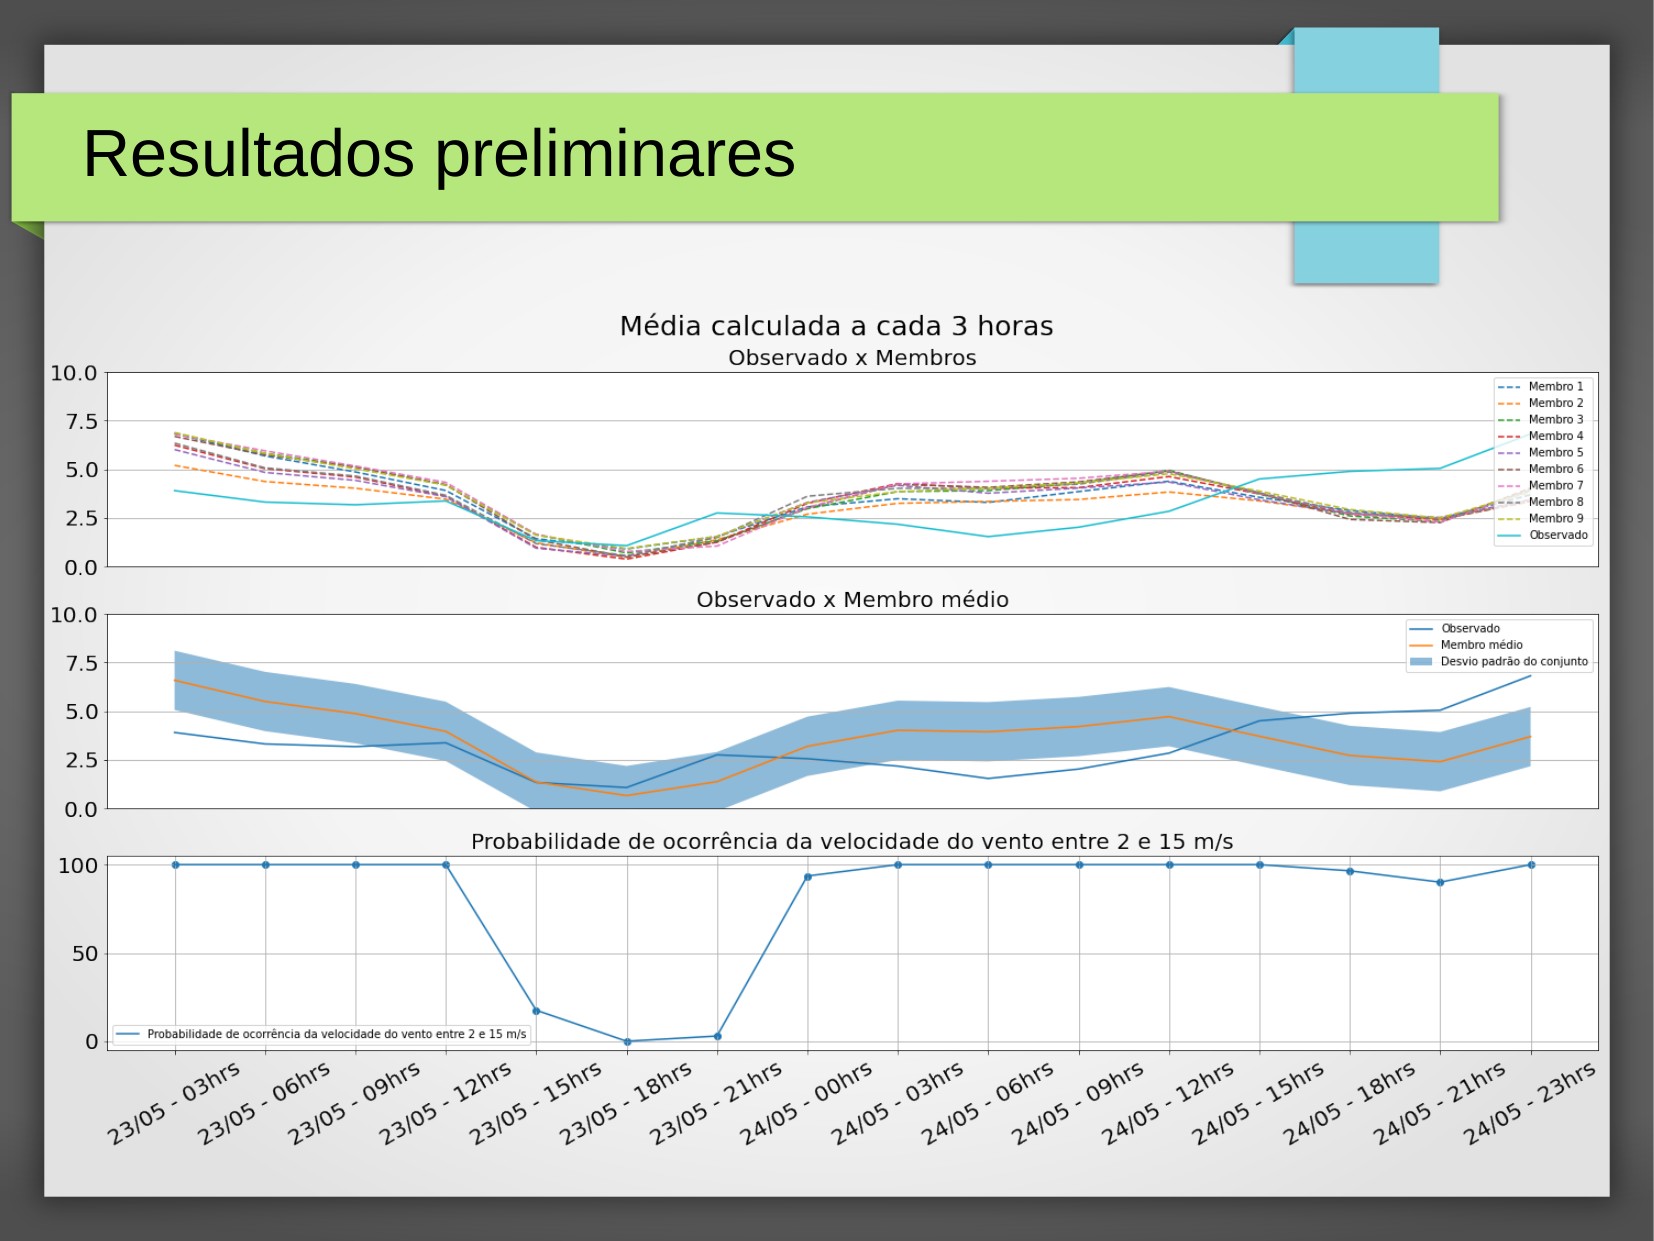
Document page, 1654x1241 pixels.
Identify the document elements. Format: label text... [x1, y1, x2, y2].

title Resultados preliminares [82, 94, 1264, 213]
picture [0, 0, 1654, 1241]
